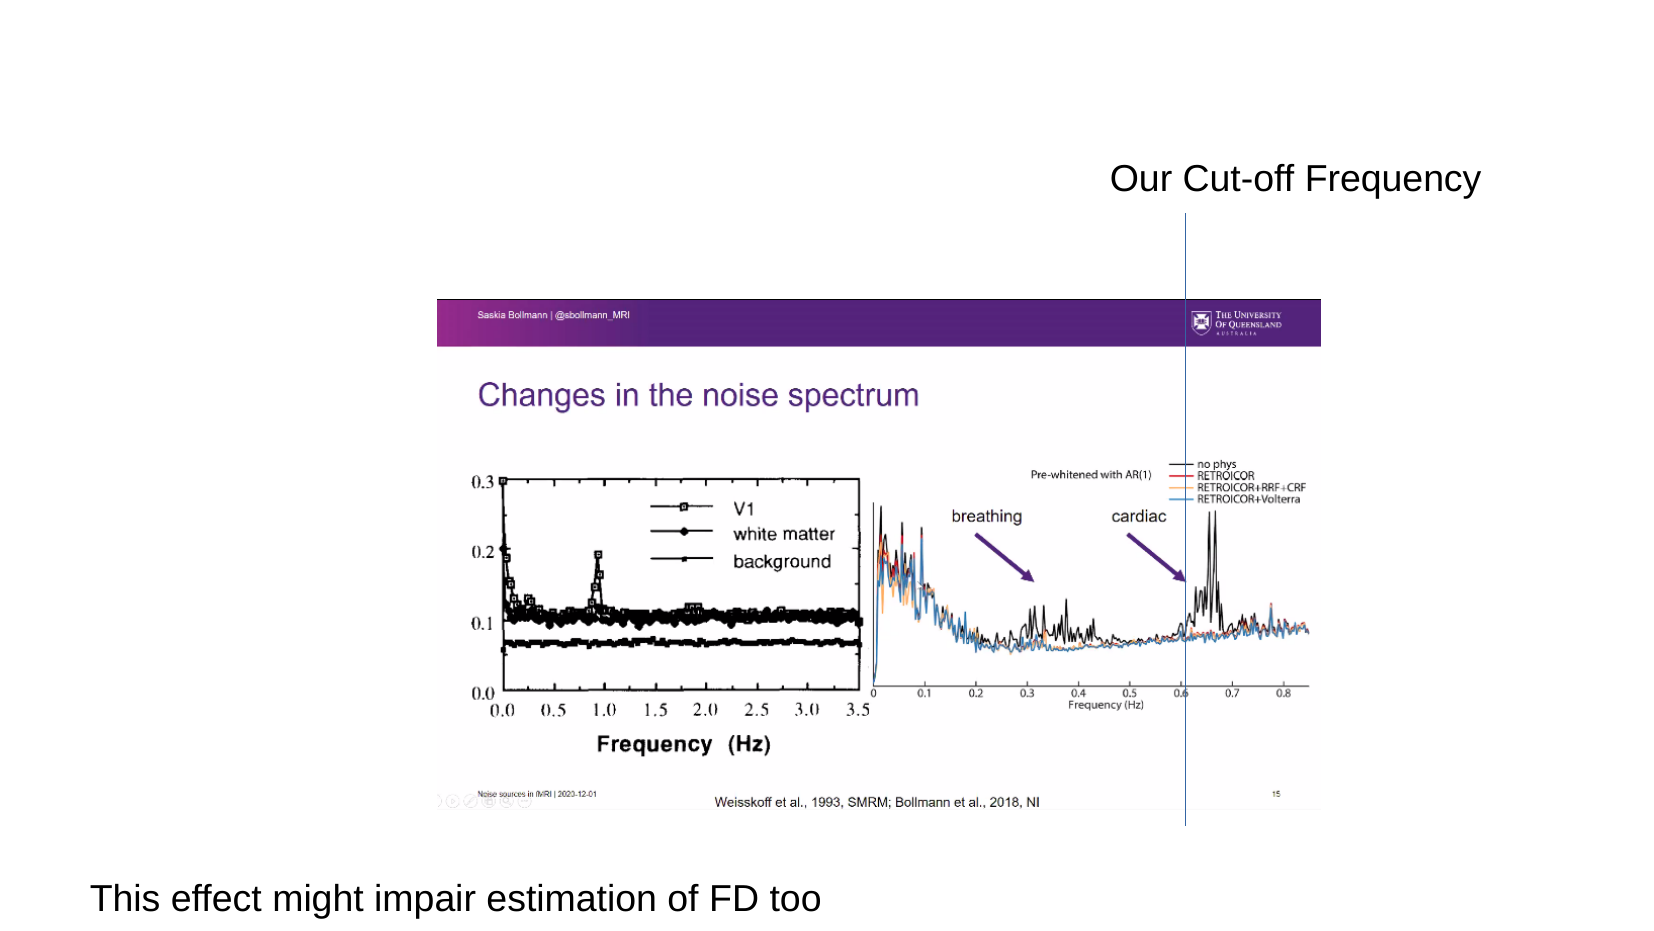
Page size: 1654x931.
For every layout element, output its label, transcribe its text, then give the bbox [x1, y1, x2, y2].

picture [437, 299, 1185, 811]
picture [1186, 299, 1321, 811]
text_box Our Cut-off Frequency [1095, 150, 1516, 249]
text_box This effect might impair estimation of FD too [75, 870, 871, 927]
